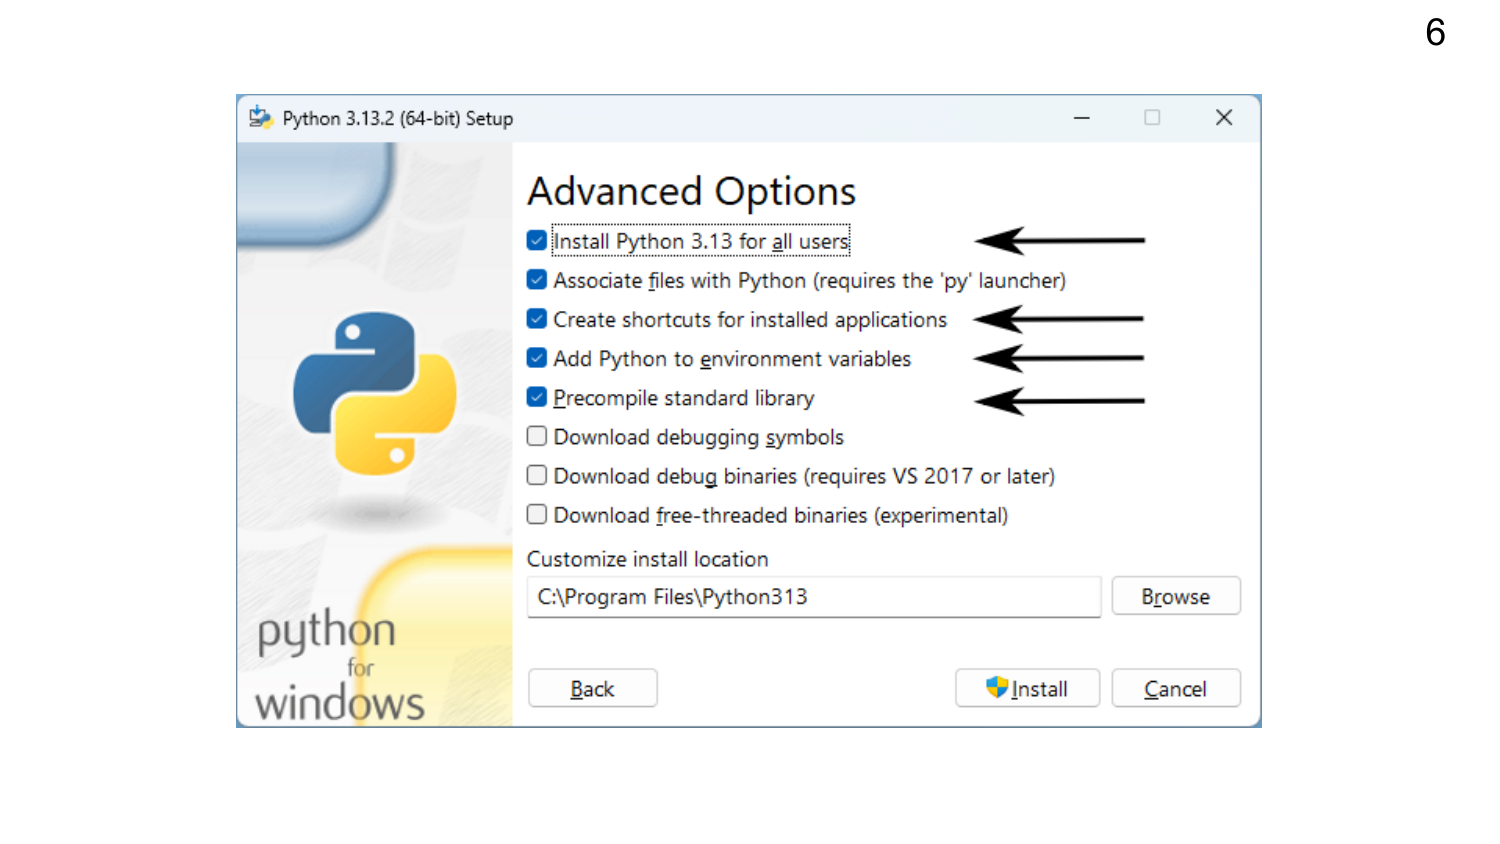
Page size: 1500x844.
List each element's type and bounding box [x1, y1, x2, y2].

picture [236, 94, 1262, 728]
